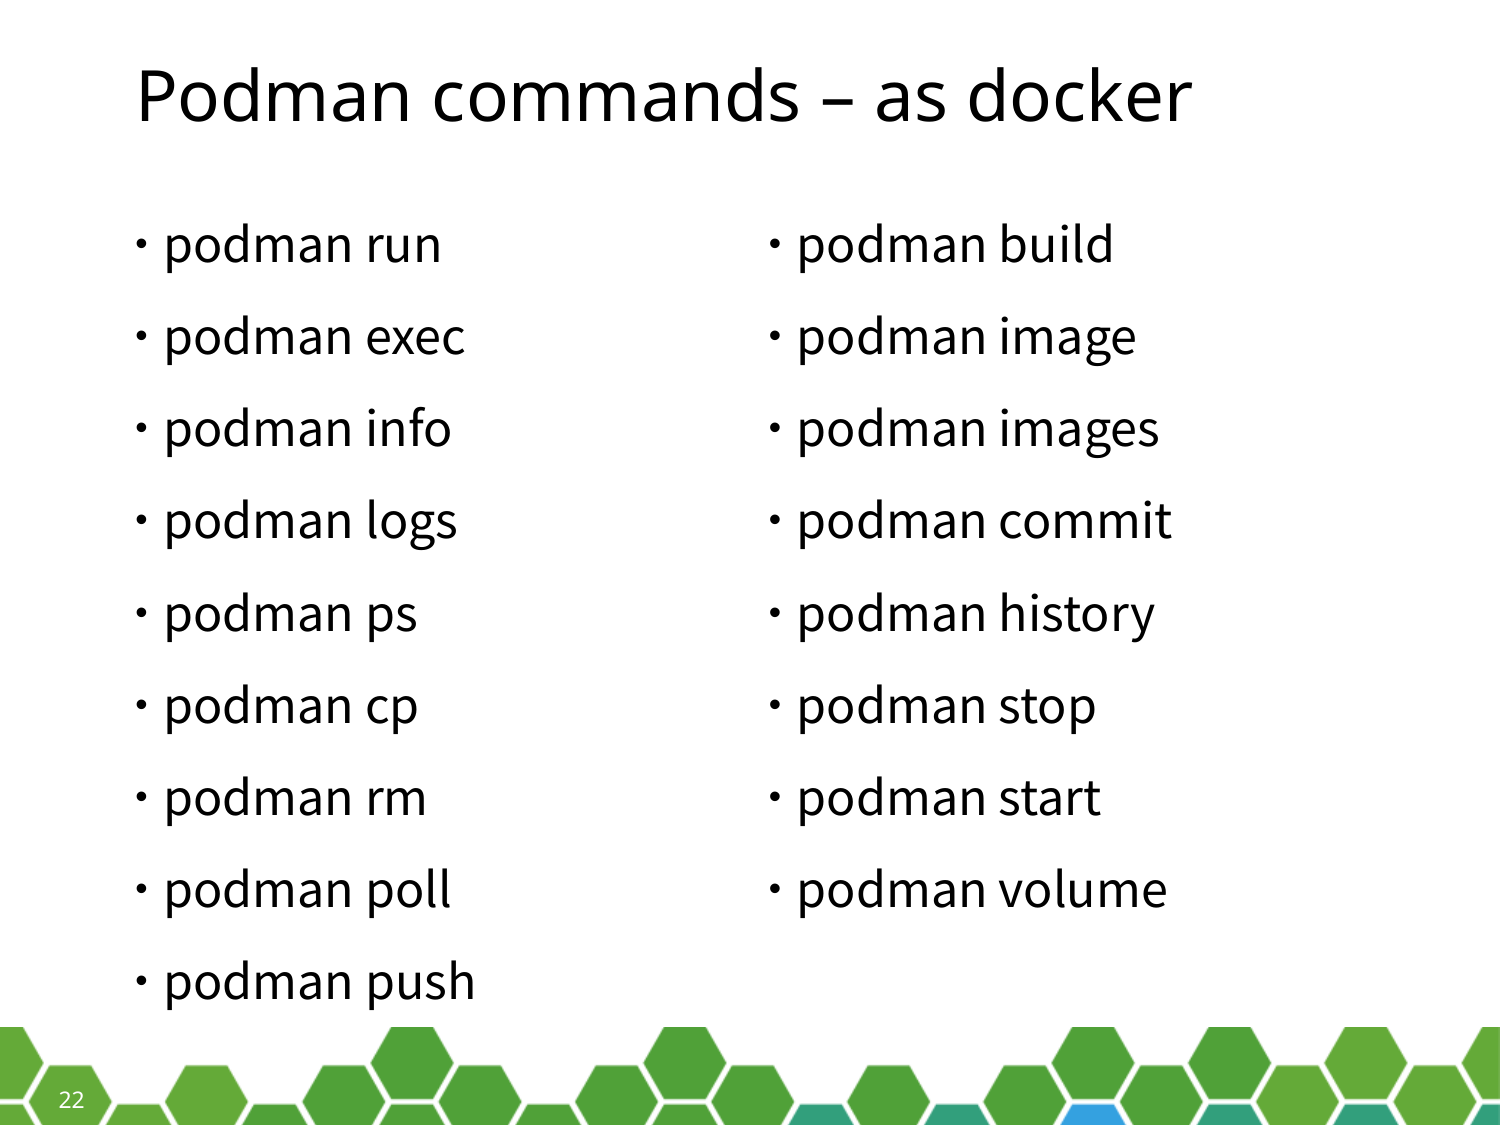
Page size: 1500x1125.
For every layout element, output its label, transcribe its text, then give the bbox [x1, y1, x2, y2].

title Podman commands – as docker [135, 12, 1372, 175]
picture [0, 1027, 1500, 1125]
list podman build podman image podman images podman commit podman history podman stop podman start podman volume [768, 208, 1372, 862]
list podman run podman exec podman info podman logs podman ps podman cp podman rm podman poll podman push [135, 208, 739, 862]
